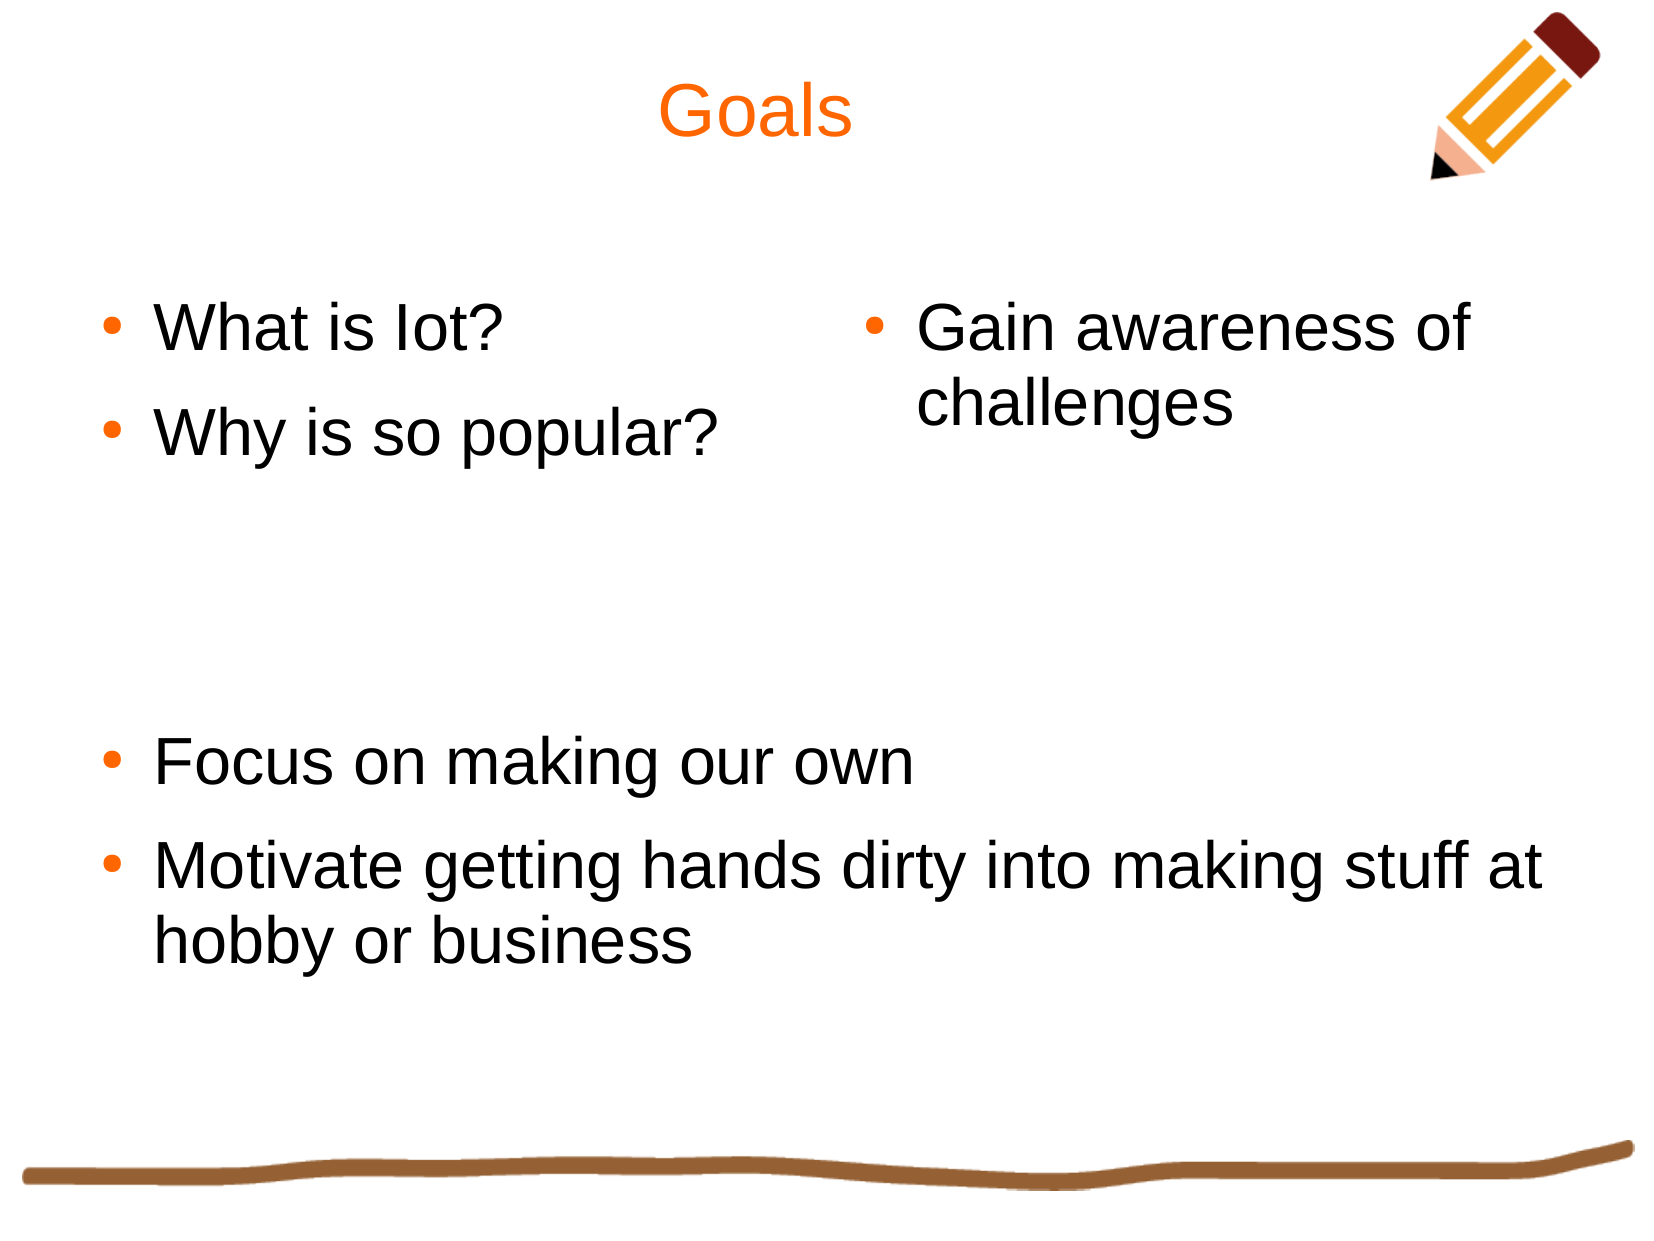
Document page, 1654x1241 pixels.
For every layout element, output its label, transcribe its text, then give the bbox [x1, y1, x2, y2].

picture [1430, 12, 1601, 181]
list What is Iot? Why is so popular? [82, 290, 809, 687]
picture [22, 1140, 1635, 1191]
list Focus on making our own Motivate getting hands dirty into making stuff at hobby or business [82, 724, 1571, 1121]
title Goals [82, 49, 1430, 172]
list Gain awareness of challenges [845, 290, 1572, 687]
